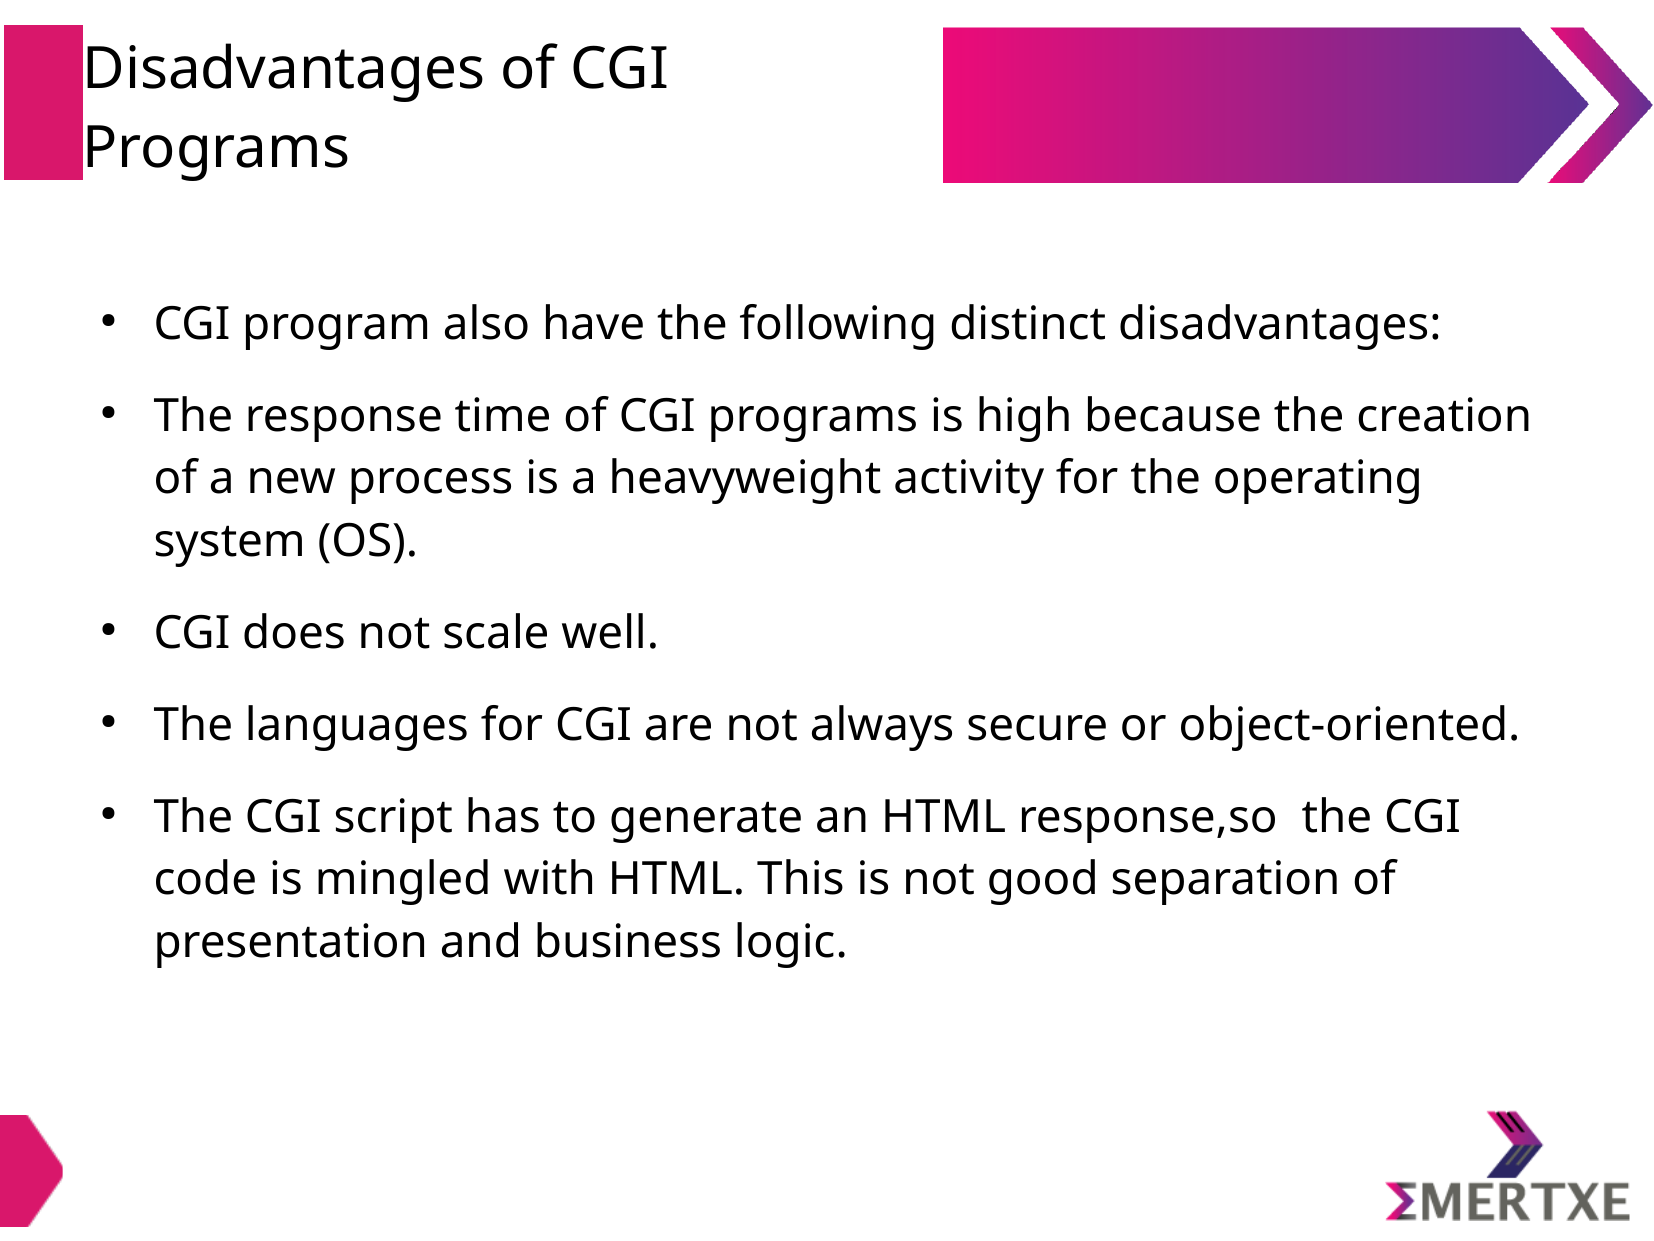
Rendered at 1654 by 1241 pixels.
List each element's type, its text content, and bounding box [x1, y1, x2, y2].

list CGI program also have the following distinct disadvantages: The response time of CGI programs is high because the creation of a new process is a heavyweight activity for the operating system (OS). CGI does not scale well. The languages for CGI are not always secure or object-oriented. The CGI script has to generate an HTML response,so the CGI code is mingled with HTML. This is not good separation of presentation and business logic. [82, 290, 1571, 1010]
title Disadvantages of CGI Programs [82, 2, 1571, 210]
picture [1385, 1107, 1631, 1221]
picture [1571, 27, 1653, 183]
